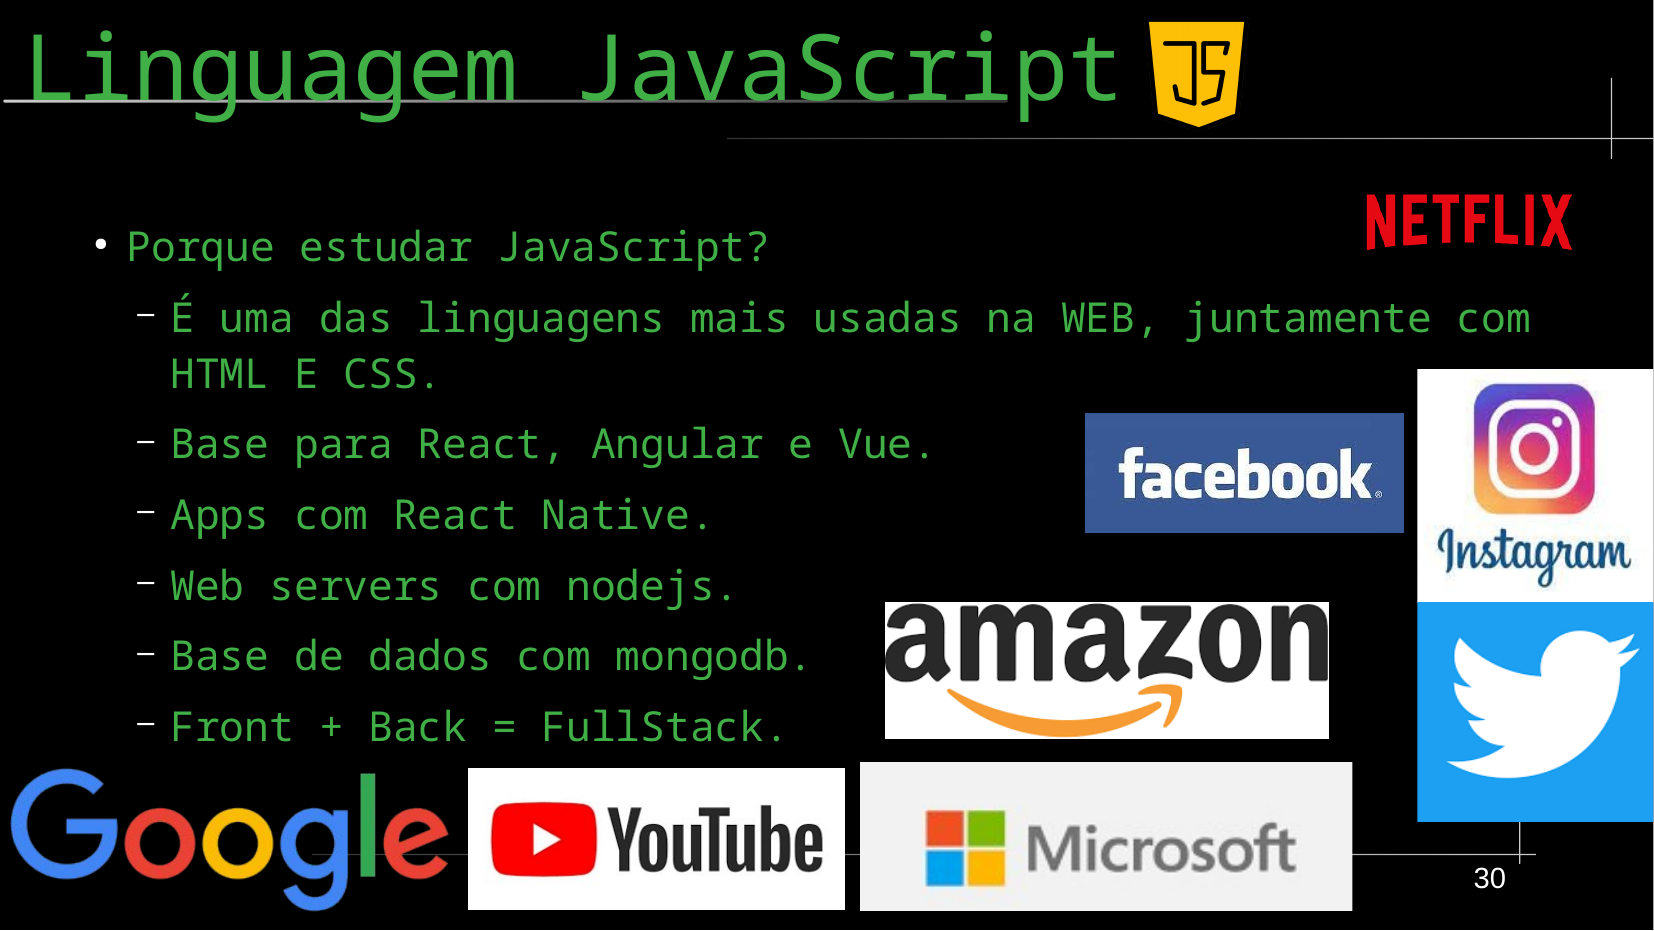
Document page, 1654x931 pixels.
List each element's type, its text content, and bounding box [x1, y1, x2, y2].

title Linguagem JavaScript [23, 7, 1589, 123]
picture [1343, 147, 1595, 289]
picture [10, 765, 455, 922]
picture [1085, 413, 1404, 533]
list Porque estudar JavaScript? É uma das linguagens mais usadas na WEB, juntamente com HTML E CSS. Base para React, Angular e Vue. Apps com React Native. Web servers com nodejs. Base de dados com mongodb. Front + Back = FullStack. [82, 217, 1571, 758]
picture [1417, 369, 1654, 822]
picture [885, 602, 1329, 739]
picture [468, 768, 845, 910]
picture [1139, 17, 1254, 132]
picture [860, 762, 1353, 911]
